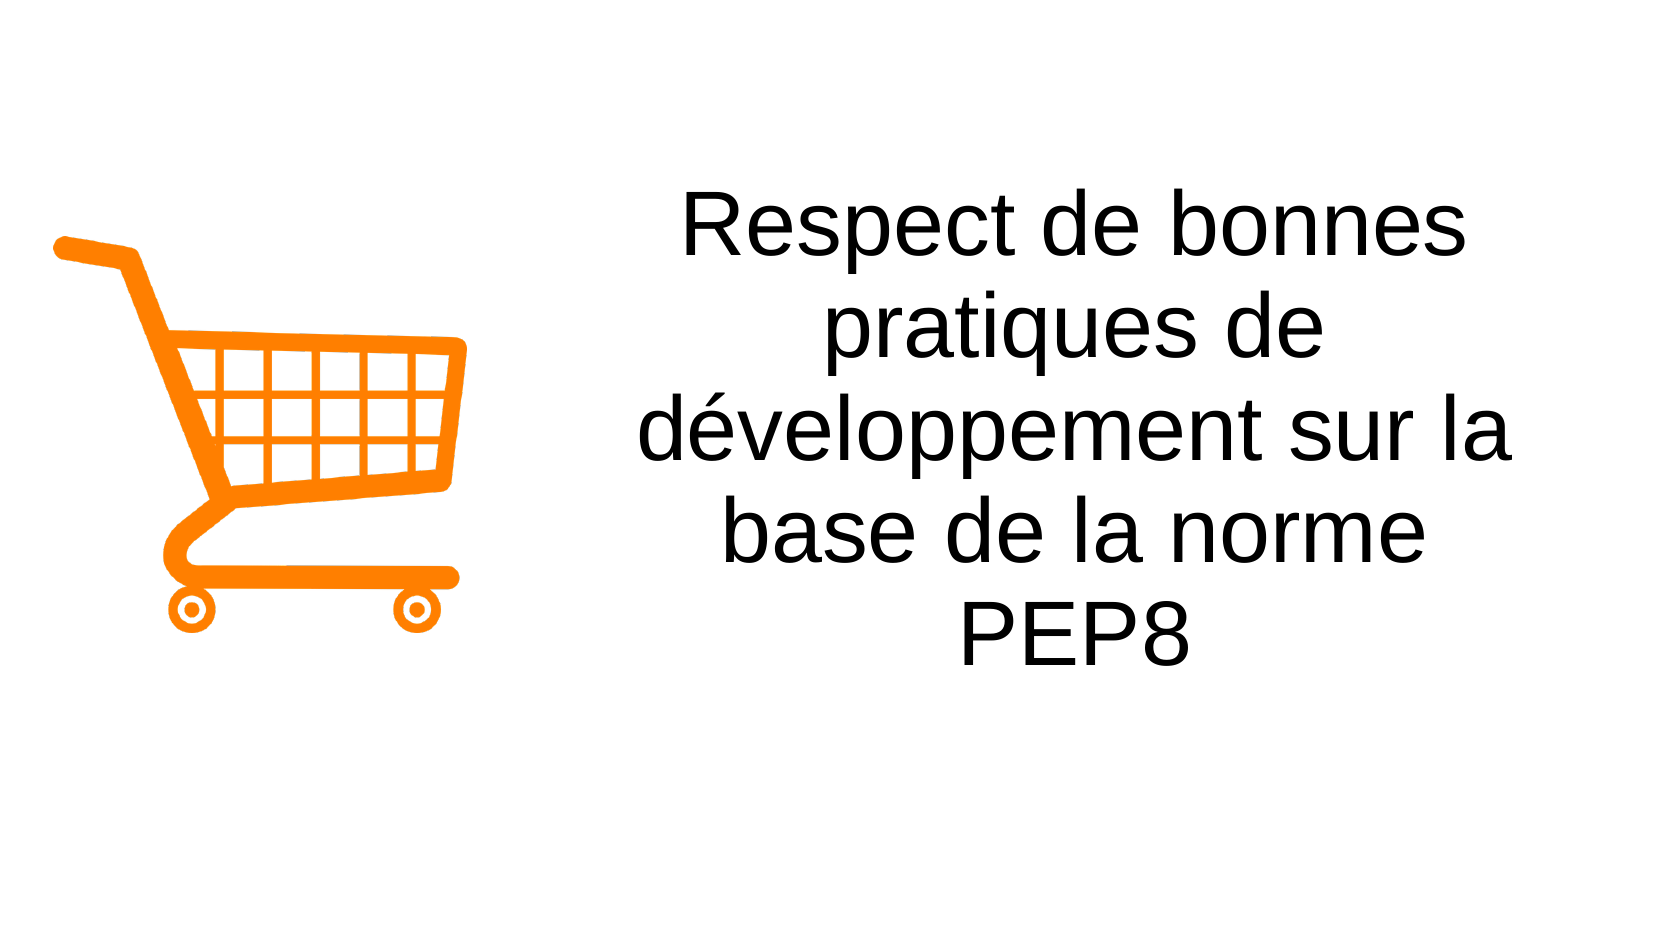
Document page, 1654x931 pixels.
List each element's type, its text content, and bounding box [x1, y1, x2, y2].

picture [53, 236, 467, 633]
title Respect de bonnes pratiques de développement sur la base de la norme PEP8 [614, 172, 1536, 686]
